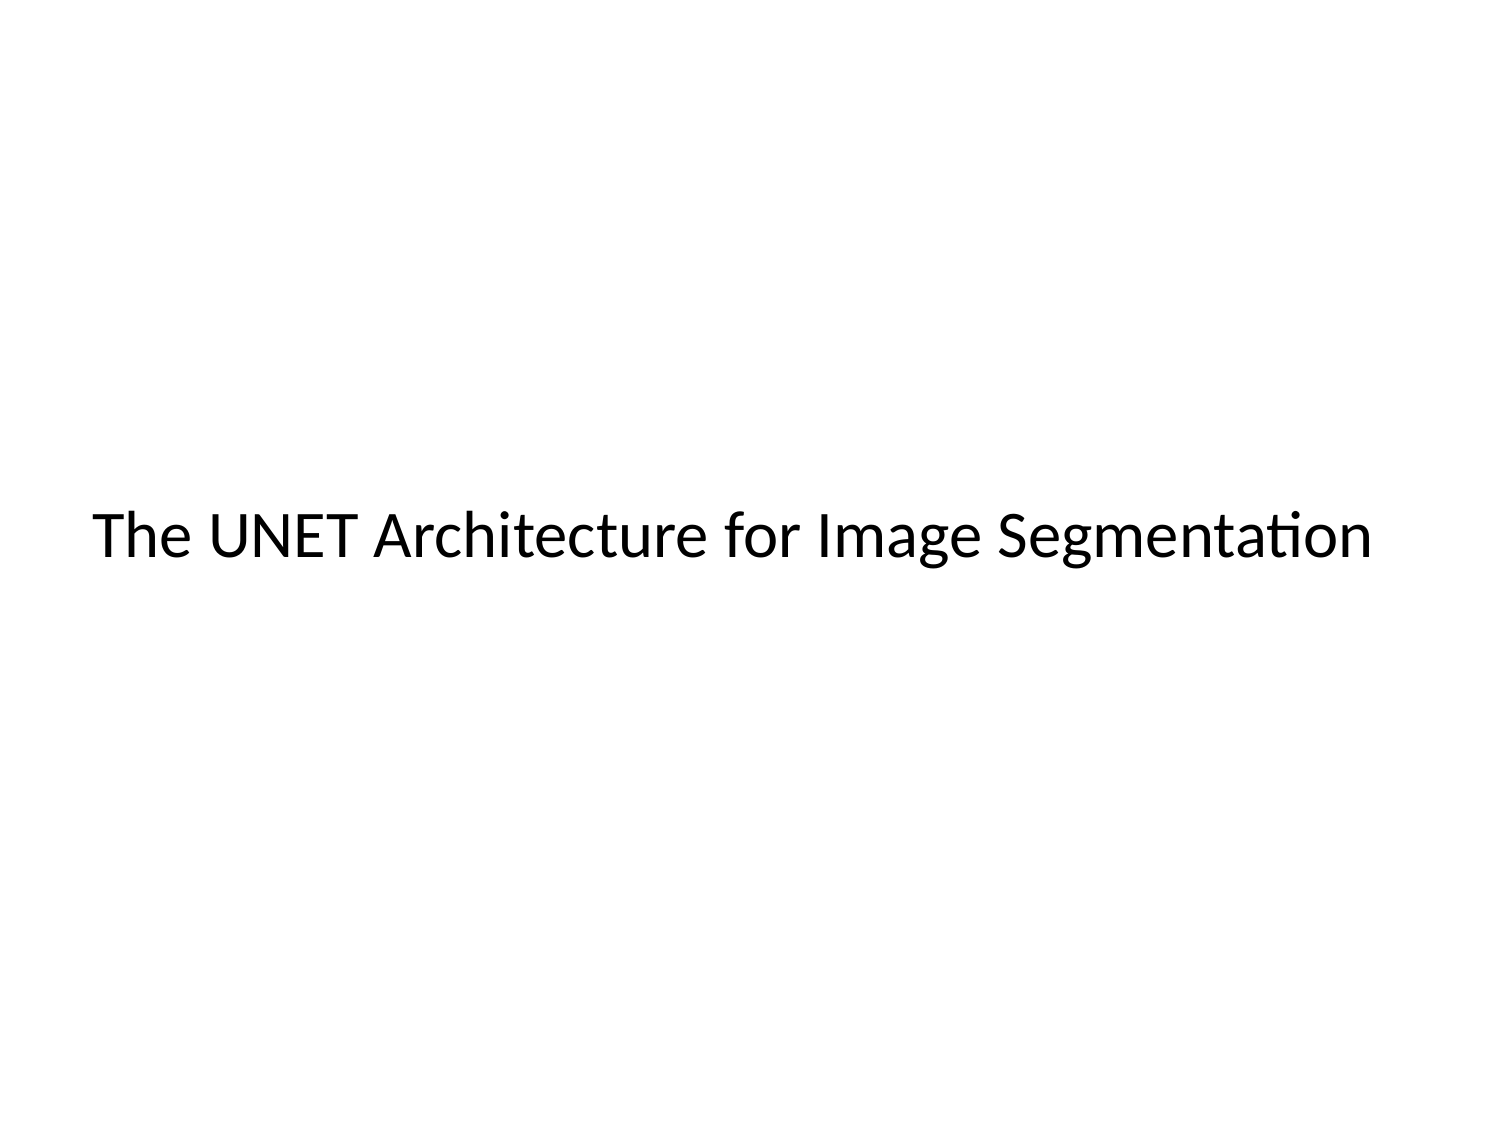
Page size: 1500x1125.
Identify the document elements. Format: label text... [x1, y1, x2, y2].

text_box The UNET Architecture for Image Segmentation [58, 467, 1409, 595]
